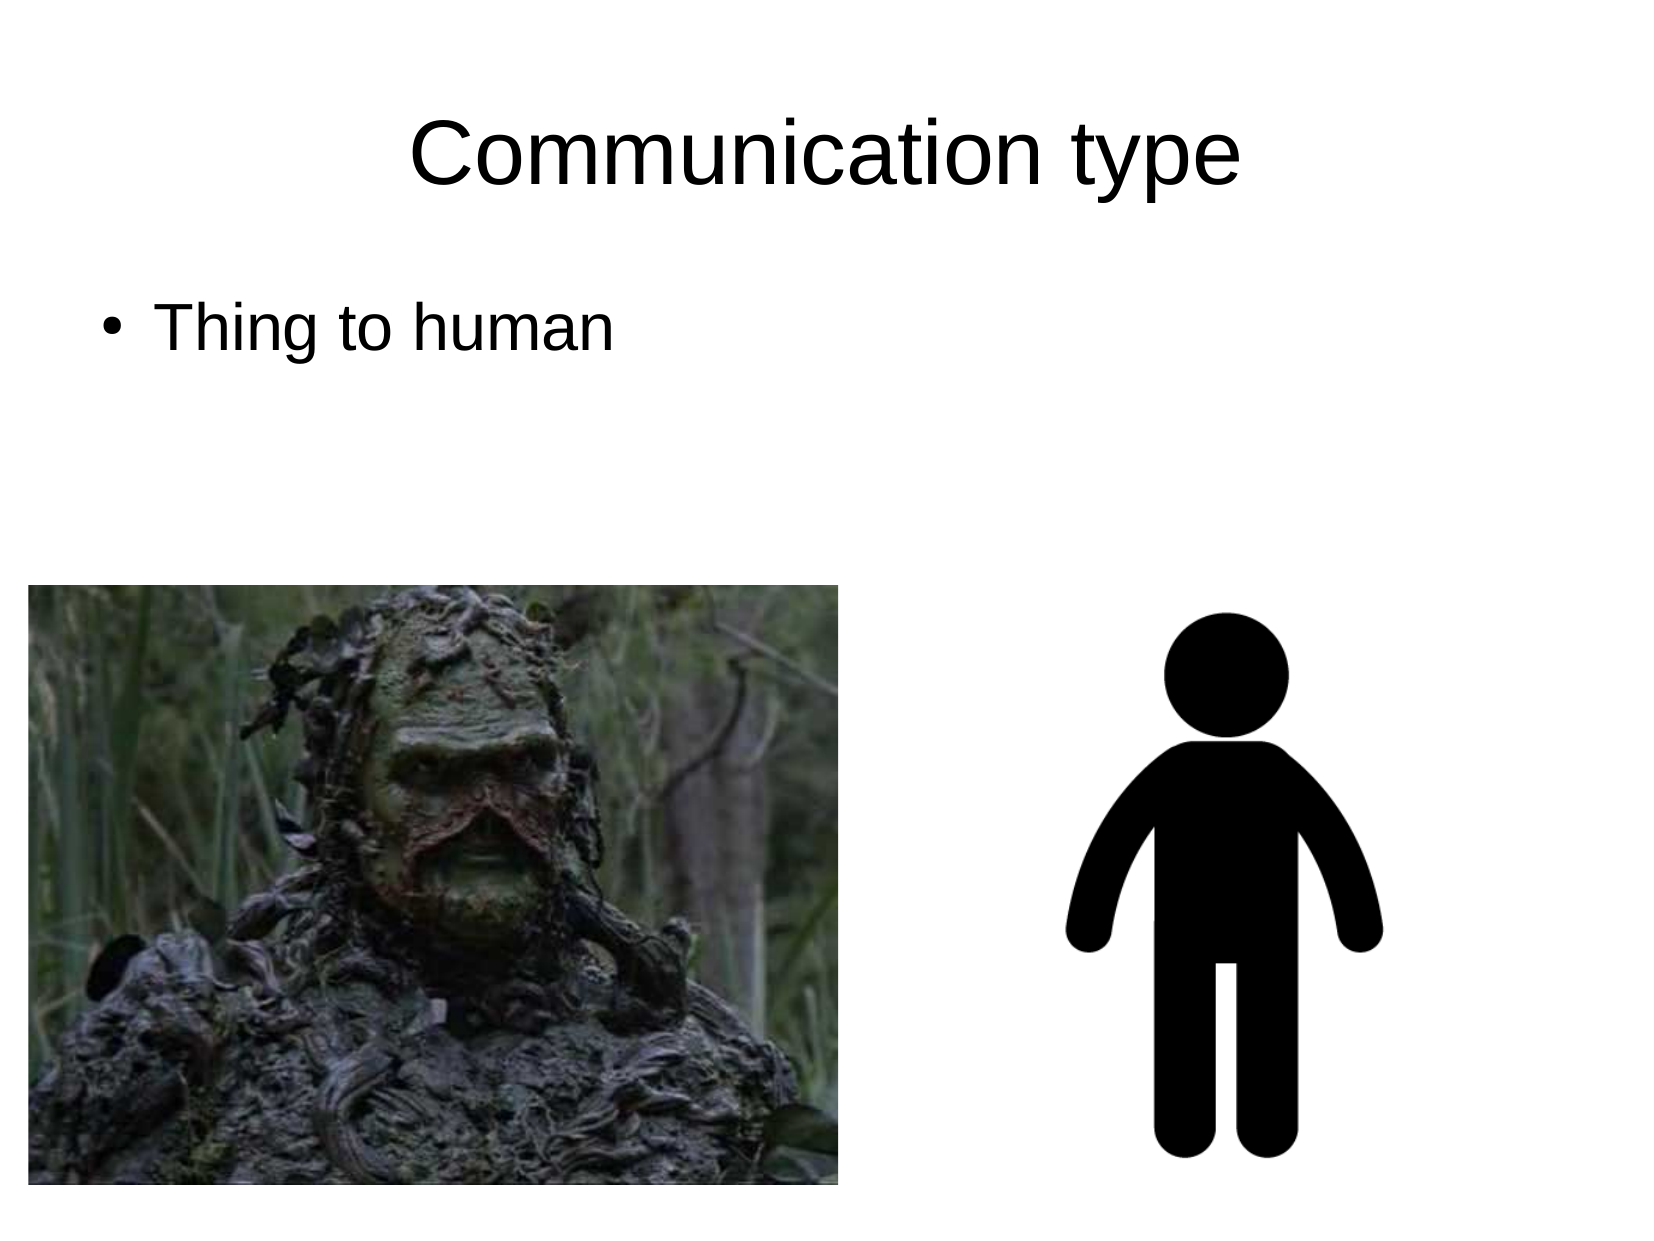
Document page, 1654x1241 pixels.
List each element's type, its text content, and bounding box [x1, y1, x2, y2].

picture [937, 586, 1538, 1187]
list Thing to human [82, 290, 1571, 1010]
title Communication type [82, 49, 1571, 257]
picture [28, 585, 839, 1185]
